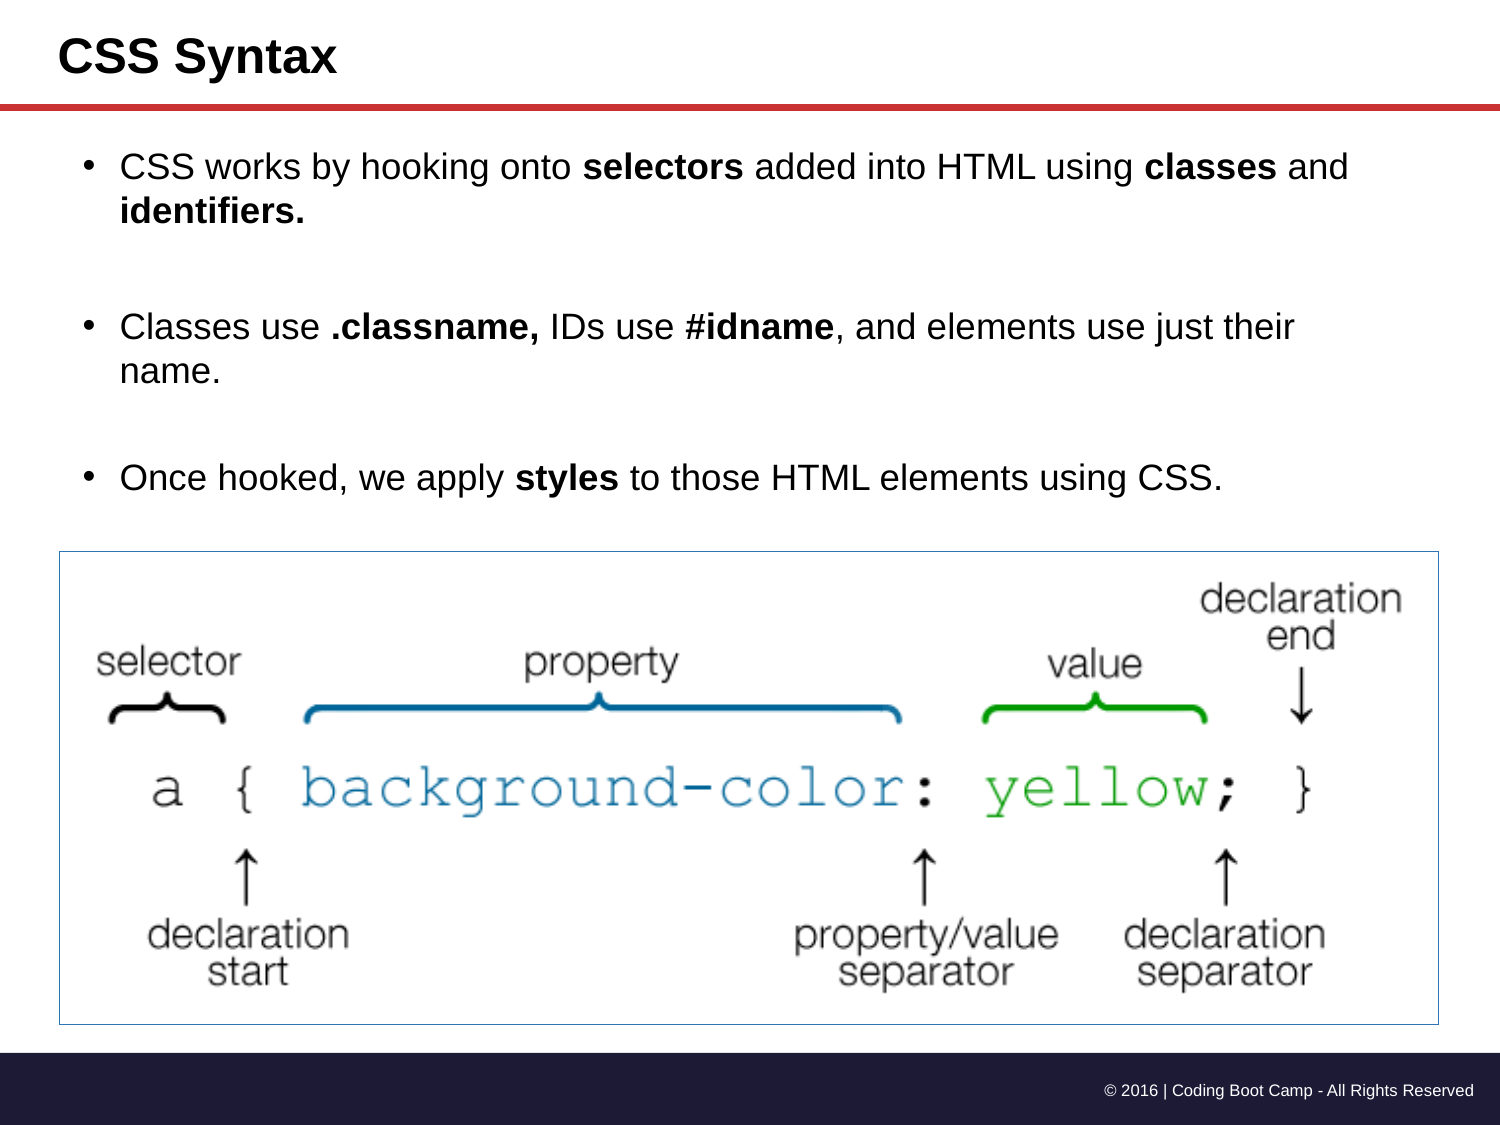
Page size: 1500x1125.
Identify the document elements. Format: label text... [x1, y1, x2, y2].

title CSS Syntax [50, 0, 948, 108]
picture [59, 551, 1439, 1025]
text_box CSS works by hooking onto selectors added into HTML using classes and identifiers. Classes use .classname, IDs use #idname, and elements use just their name. Once hooked, we apply styles to those HTML elements using CSS. [74, 135, 1413, 551]
